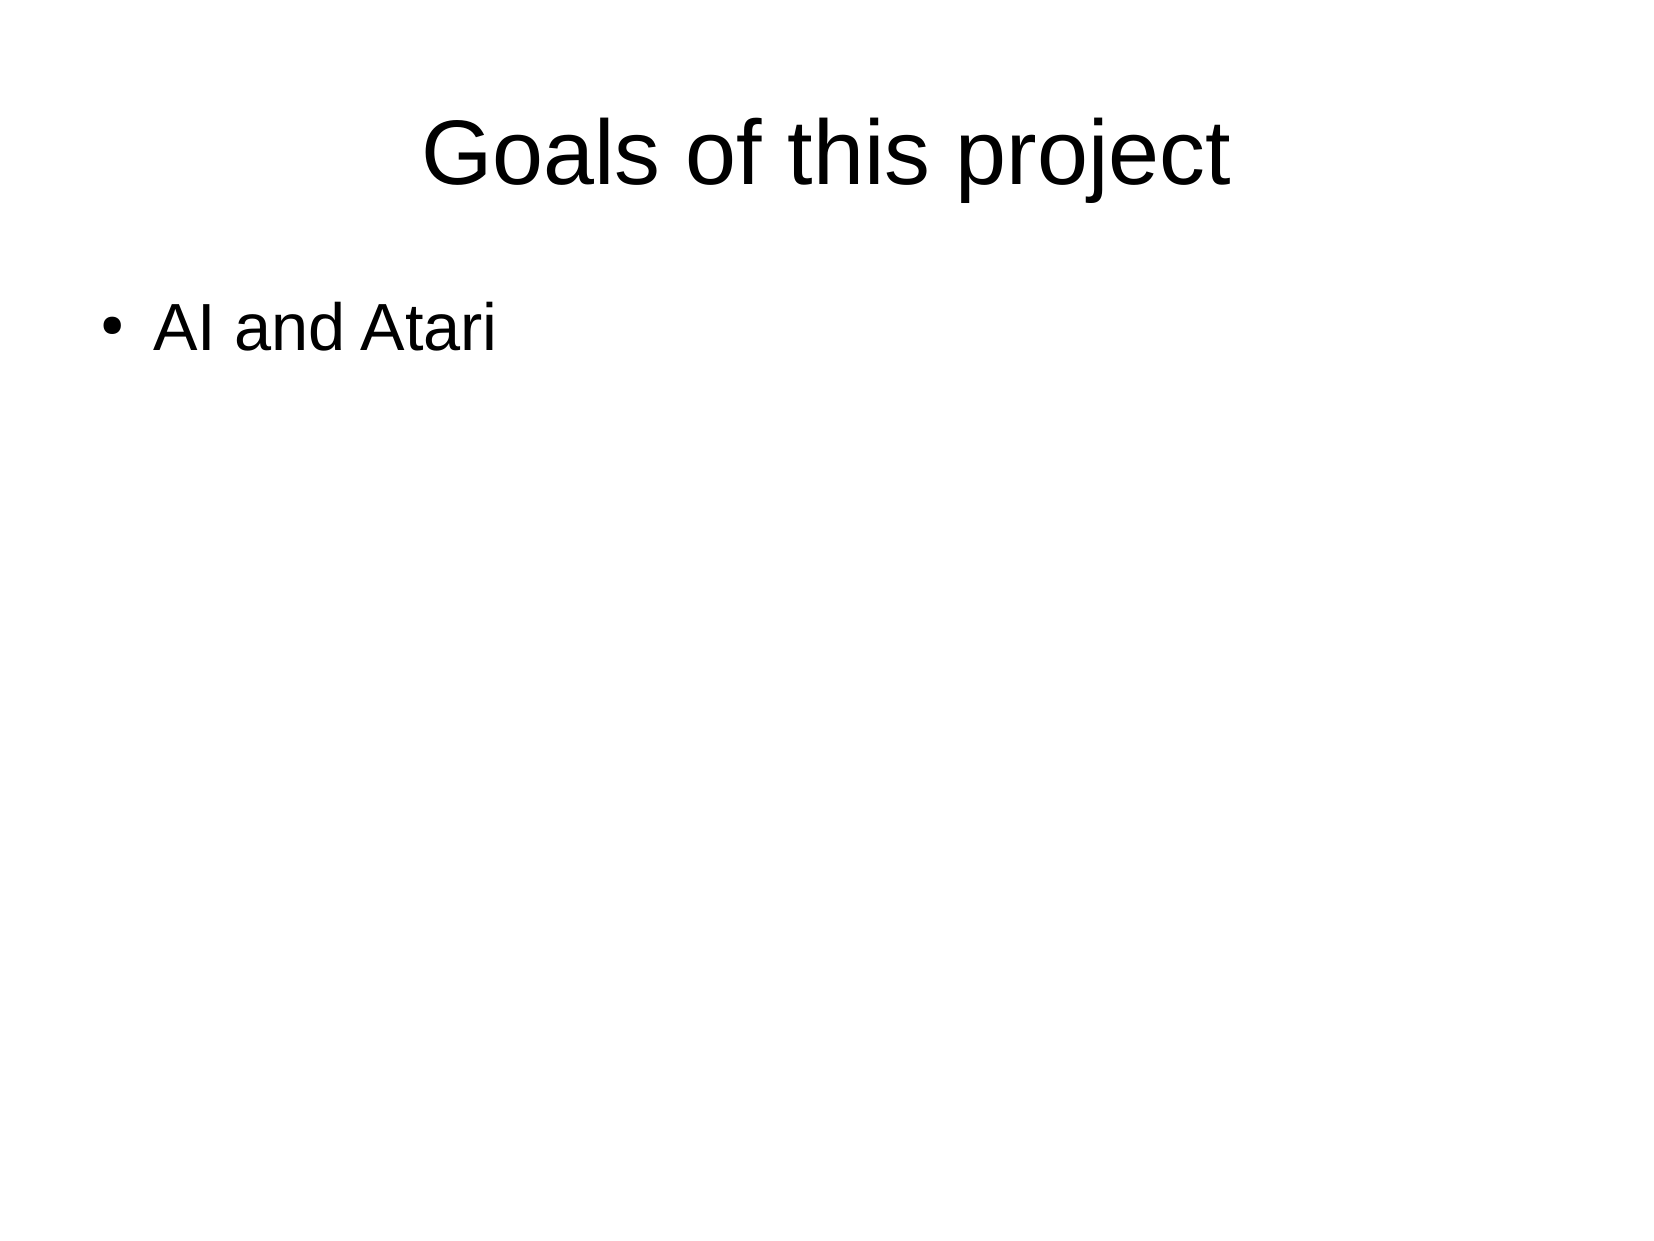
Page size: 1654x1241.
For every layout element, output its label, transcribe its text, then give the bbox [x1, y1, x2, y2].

title Goals of this project [82, 49, 1571, 257]
list AI and Atari [82, 290, 1571, 1010]
